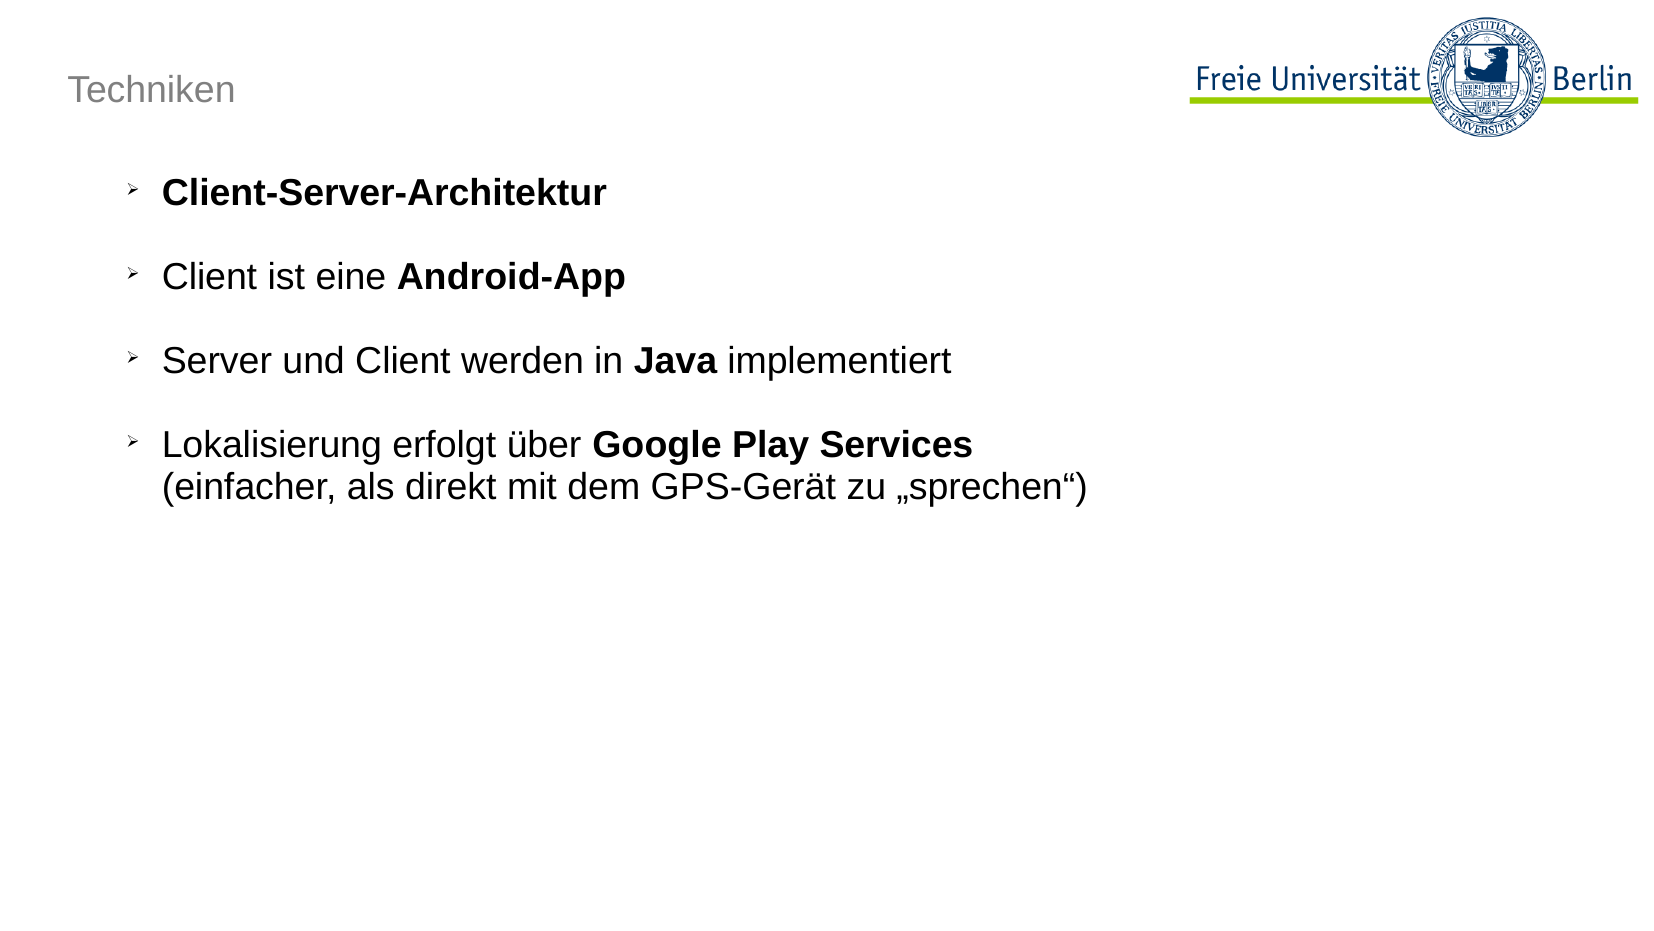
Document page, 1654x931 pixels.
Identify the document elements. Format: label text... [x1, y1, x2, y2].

text_box Techniken [52, 61, 251, 119]
picture [1185, 11, 1642, 142]
text_box Client-Server-Architektur Client ist eine Android-App Server und Client werden in Java implementiert Lokalisierung erfolgt über Google Play Services (einfacher, als direkt mit dem GPS-Gerät zu „sprechen“) [111, 163, 1104, 515]
